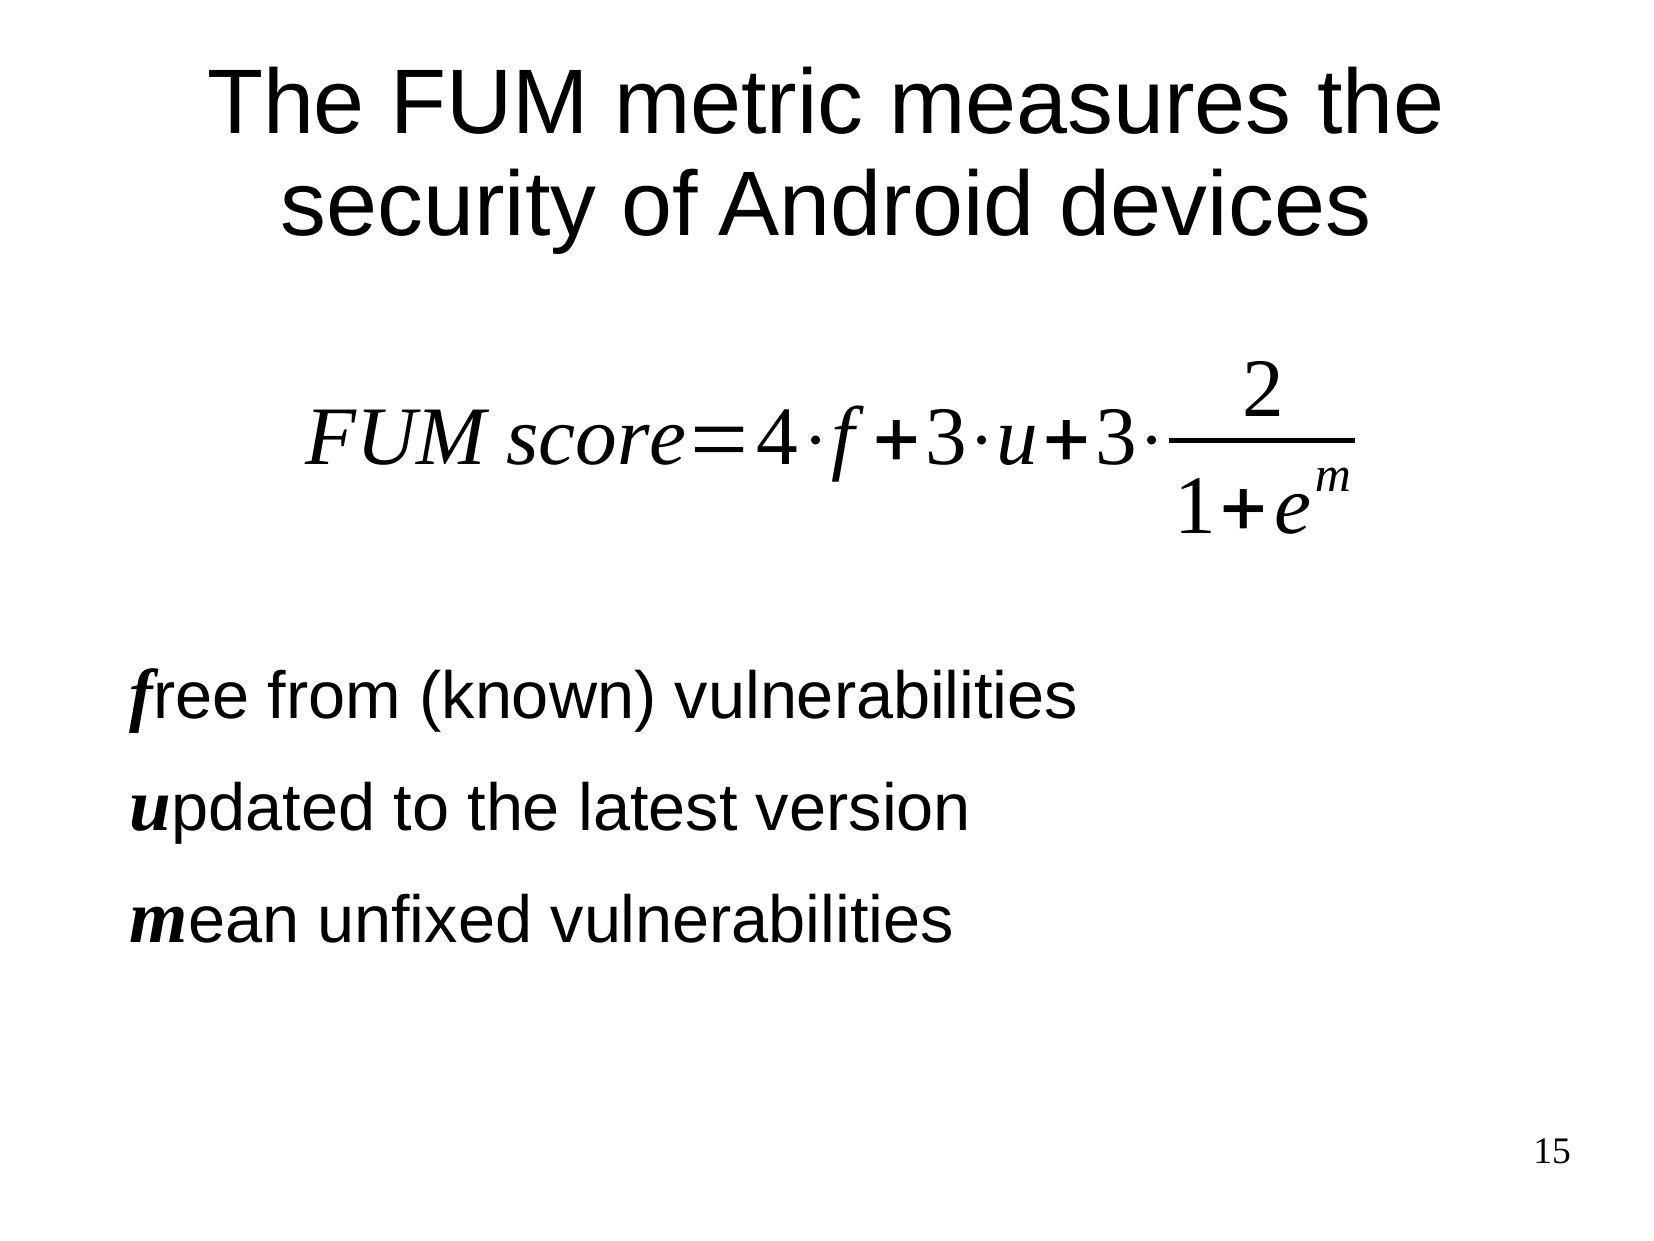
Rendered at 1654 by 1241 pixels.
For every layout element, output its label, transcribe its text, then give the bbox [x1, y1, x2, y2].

list free from (known) vulnerabilities updated to the latest version mean unfixed vulnerabilities [59, 655, 1548, 1065]
title The FUM metric measures the security of Android devices [82, 49, 1571, 257]
chart [295, 342, 1366, 551]
